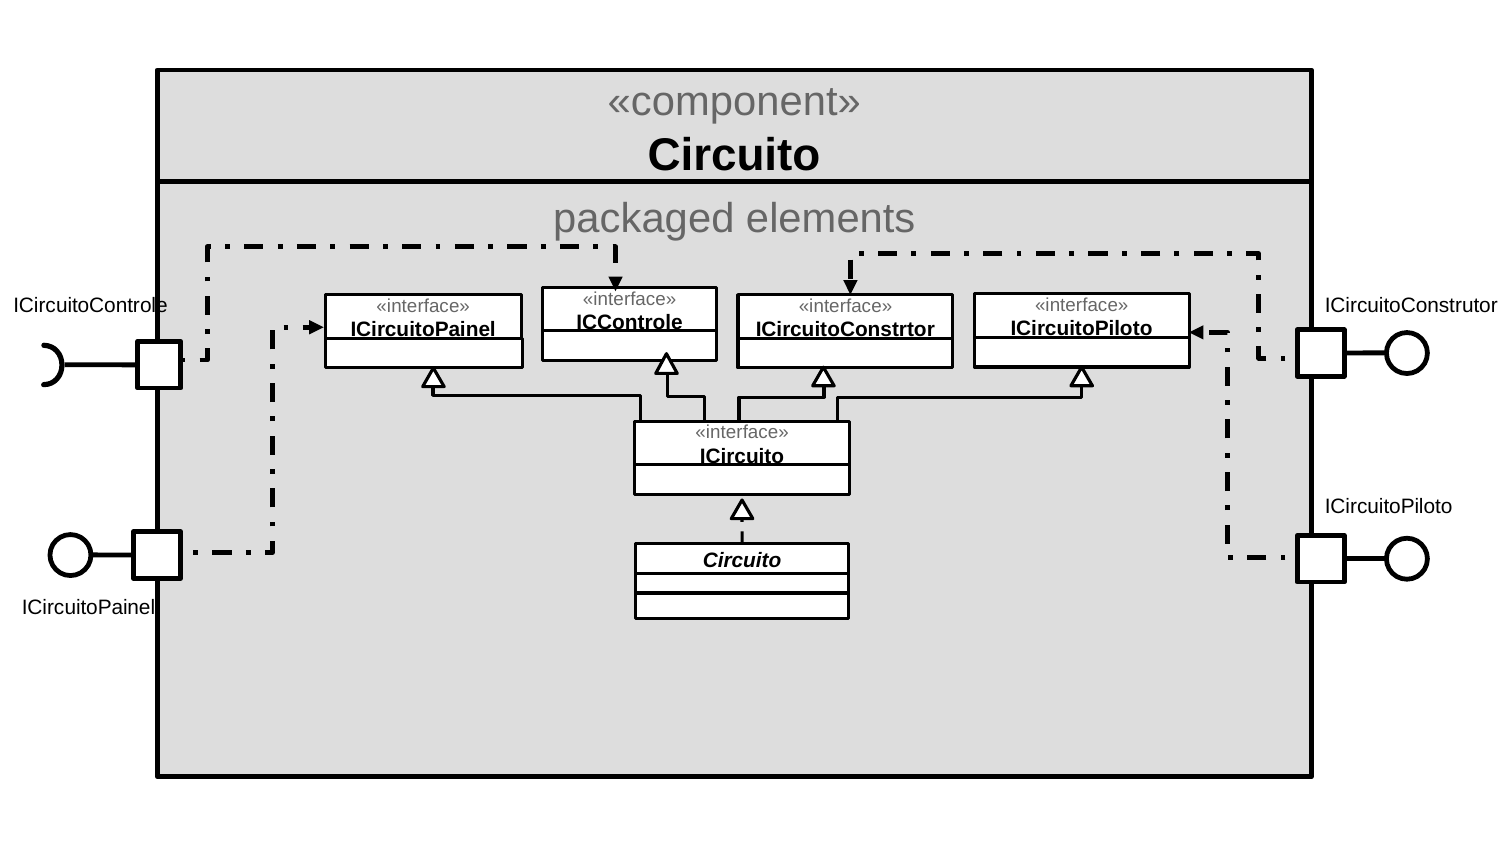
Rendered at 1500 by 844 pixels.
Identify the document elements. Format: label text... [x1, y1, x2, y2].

text_box ICircuitoPainel [8, 586, 223, 625]
text_box ICircuitoConstrutor [1311, 284, 1500, 323]
text_box ICircuitoPiloto [1311, 485, 1500, 524]
text_box [731, 500, 753, 519]
text_box [1386, 538, 1428, 580]
text_box «interface» ICControle [542, 287, 717, 330]
text_box [49, 534, 91, 576]
text_box [1386, 332, 1428, 374]
text_box [133, 531, 181, 579]
text_box [542, 330, 717, 374]
text_box [635, 573, 849, 619]
text_box [1297, 329, 1345, 377]
text_box ICircuitoControle [0, 284, 214, 323]
text_box [974, 337, 1190, 386]
text_box [634, 464, 850, 495]
text_box «interface» ICircuitoPiloto [974, 293, 1190, 337]
text_box Circuito [635, 543, 849, 573]
text_box [137, 341, 181, 388]
text_box «interface» ICircuitoPainel [325, 294, 522, 338]
text_box [737, 338, 953, 386]
text_box «interface» ICircuitoConstrtor [737, 294, 953, 338]
text_box [1297, 535, 1345, 583]
text_box [325, 338, 523, 387]
text_box packaged elements [157, 181, 1312, 777]
text_box «interface» ICircuito [634, 421, 850, 464]
text_box «component» Circuito [157, 69, 1312, 181]
text_box [43, 345, 63, 385]
